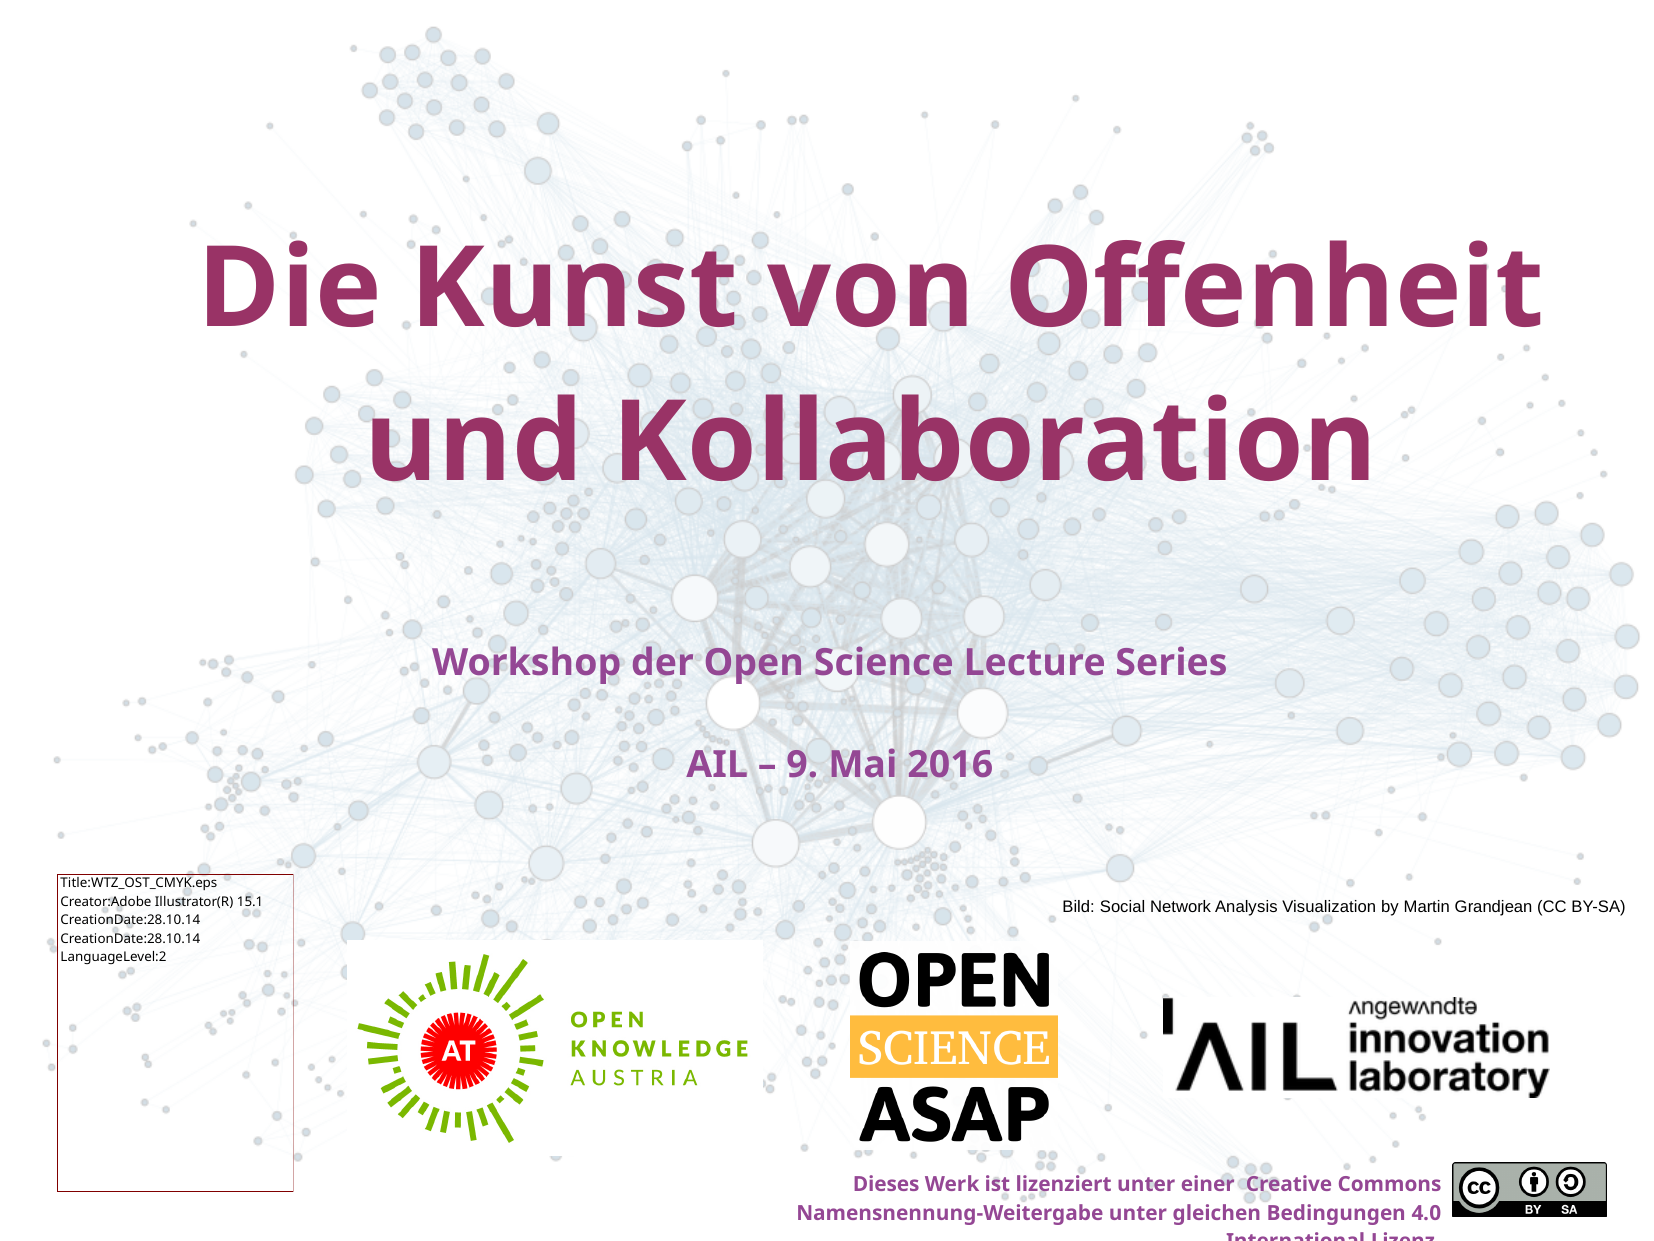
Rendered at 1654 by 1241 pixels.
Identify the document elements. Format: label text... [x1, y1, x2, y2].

text_box Dieses Werk ist lizenziert unter einer Creative Commons Namensnennung-Weitergabe unter gleichen Bedingungen 4.0 International Lizenz. [657, 1161, 1457, 1226]
text_box Bild: Social Network Analysis Visualization by Martin Grandjean (CC BY-SA) [620, 889, 1641, 924]
text_box Die Kunst von Offenheit und Kollaboration [183, 199, 1631, 468]
picture [1163, 997, 1550, 1098]
picture [347, 940, 763, 1156]
picture [56, 872, 294, 1192]
text_box [0, 0, 1654, 1241]
picture [850, 941, 1058, 1150]
picture [1457, 1162, 1607, 1217]
text_box Workshop der Open Science Lecture Series AIL – 9. Mai 2016 [90, 628, 1591, 771]
